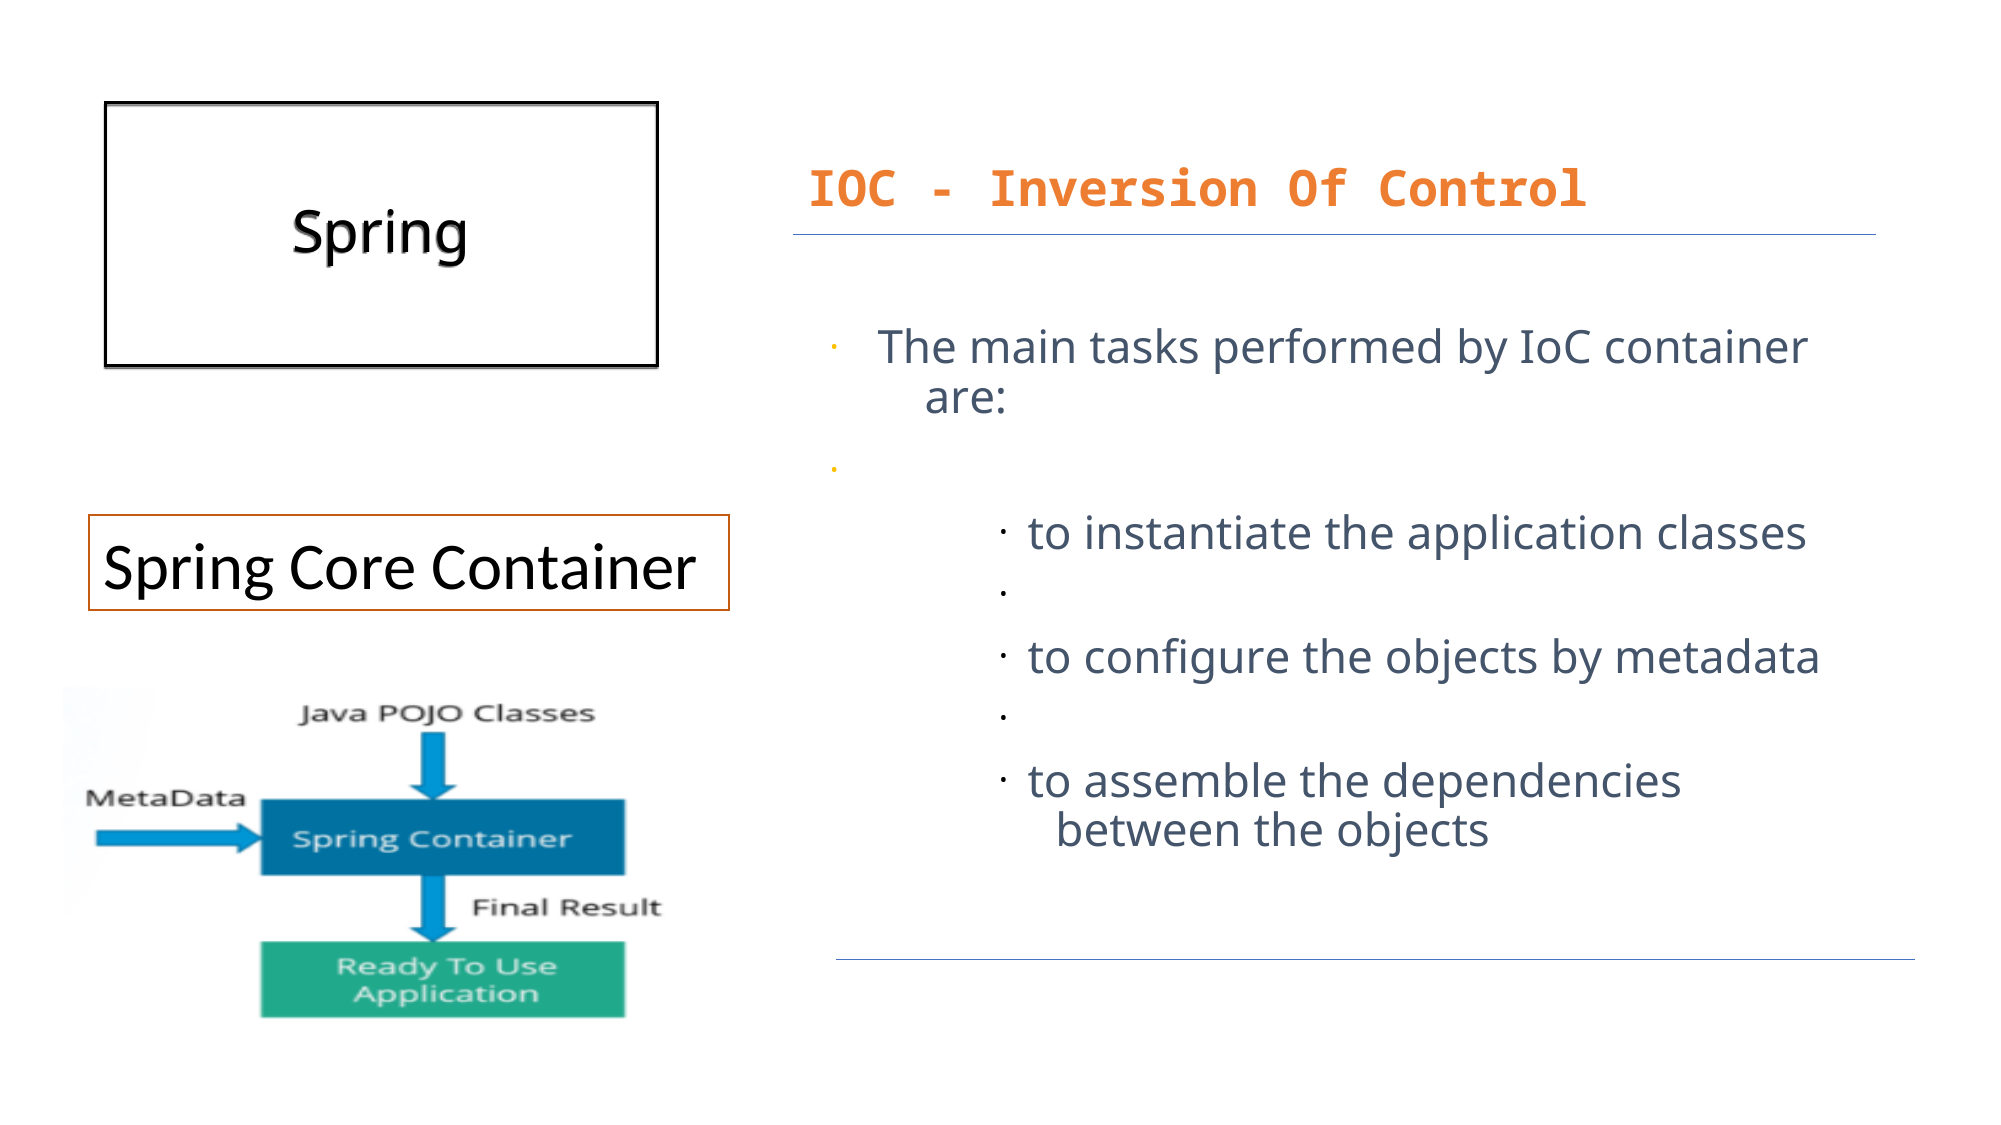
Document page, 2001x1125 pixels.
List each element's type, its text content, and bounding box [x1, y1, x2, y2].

text_box Spring Core Container [89, 515, 729, 610]
picture [63, 687, 775, 1047]
title Spring [105, 102, 658, 366]
text_box The main tasks performed by IoC container are: to instantiate the application classes to configure the objects by metadata to assemble the dependencies between the objects [815, 316, 1895, 889]
text_box IOC - Inversion Of Control [792, 149, 1793, 225]
